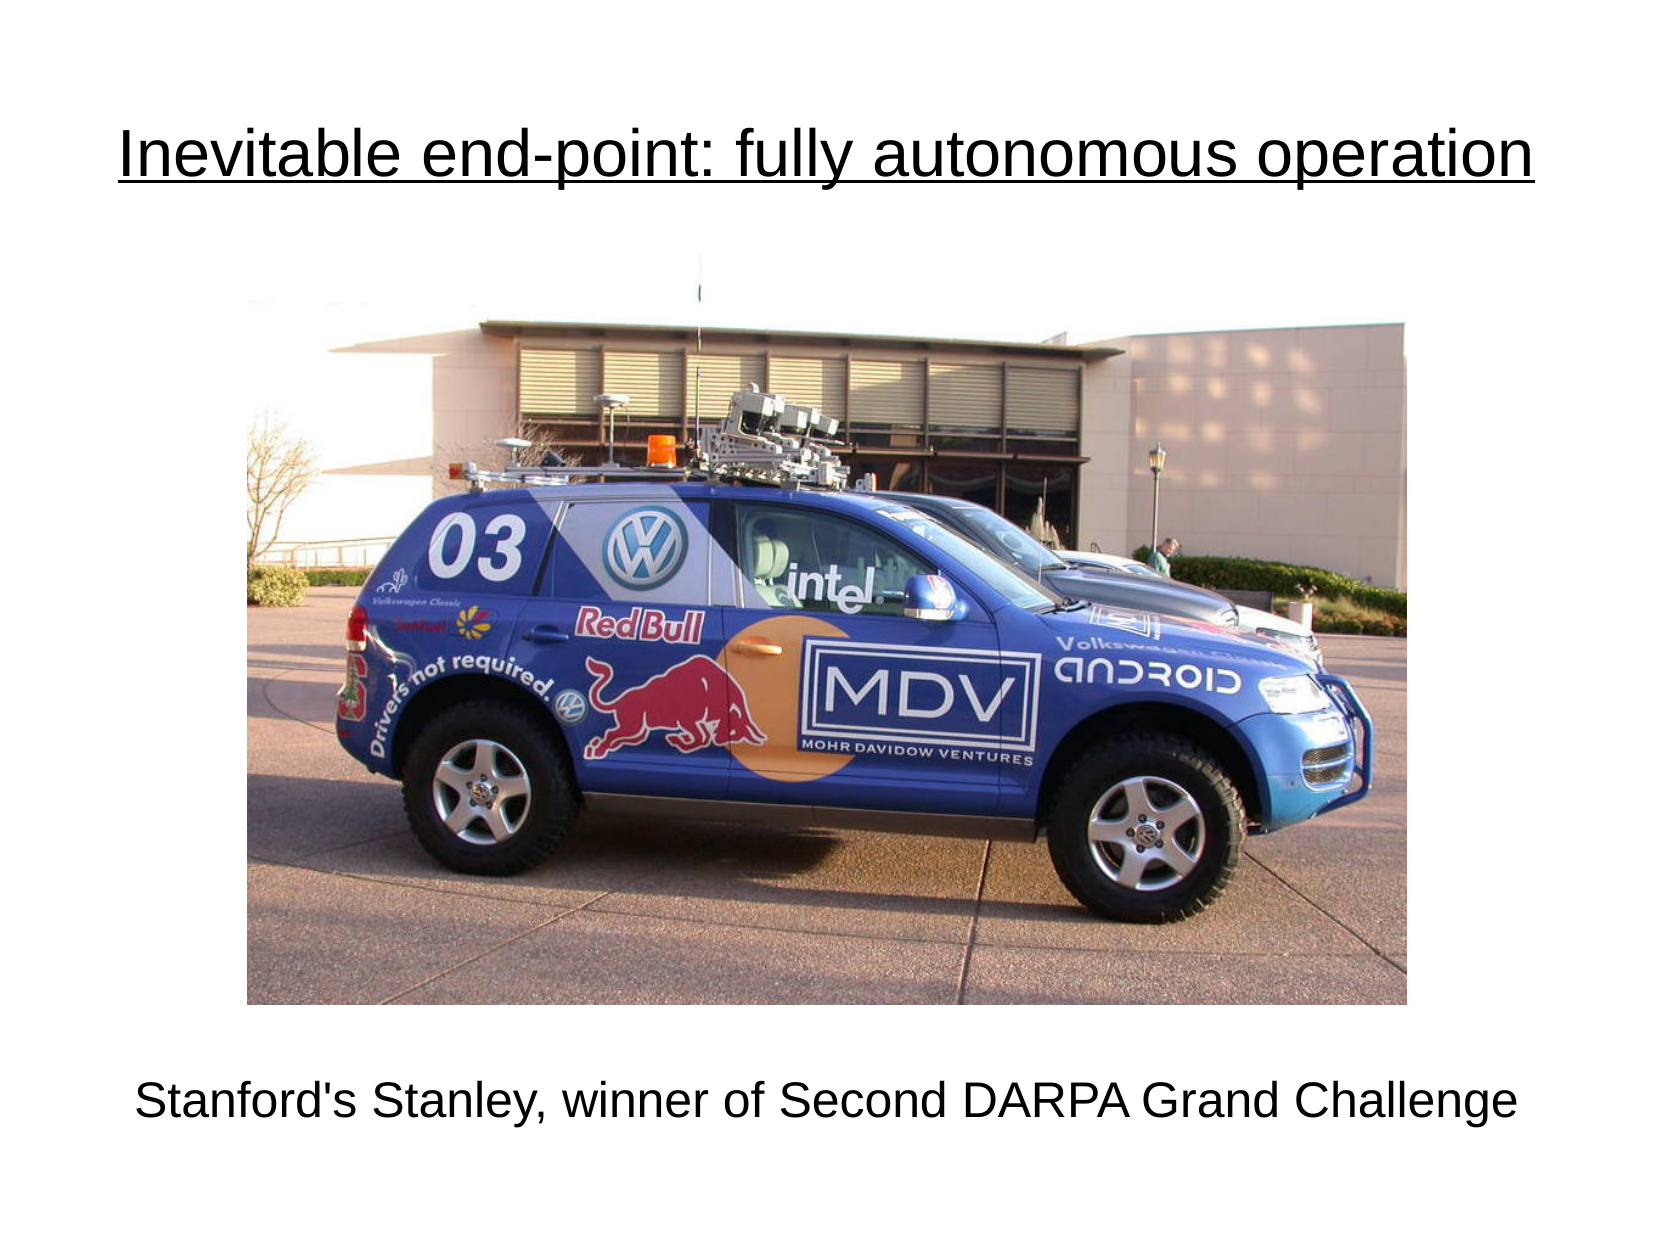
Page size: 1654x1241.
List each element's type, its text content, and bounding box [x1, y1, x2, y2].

title Inevitable end-point: fully autonomous operation [82, 49, 1571, 257]
picture [247, 254, 1407, 1006]
text_box Stanford's Stanley, winner of Second DARPA Grand Challenge [119, 1065, 1535, 1136]
